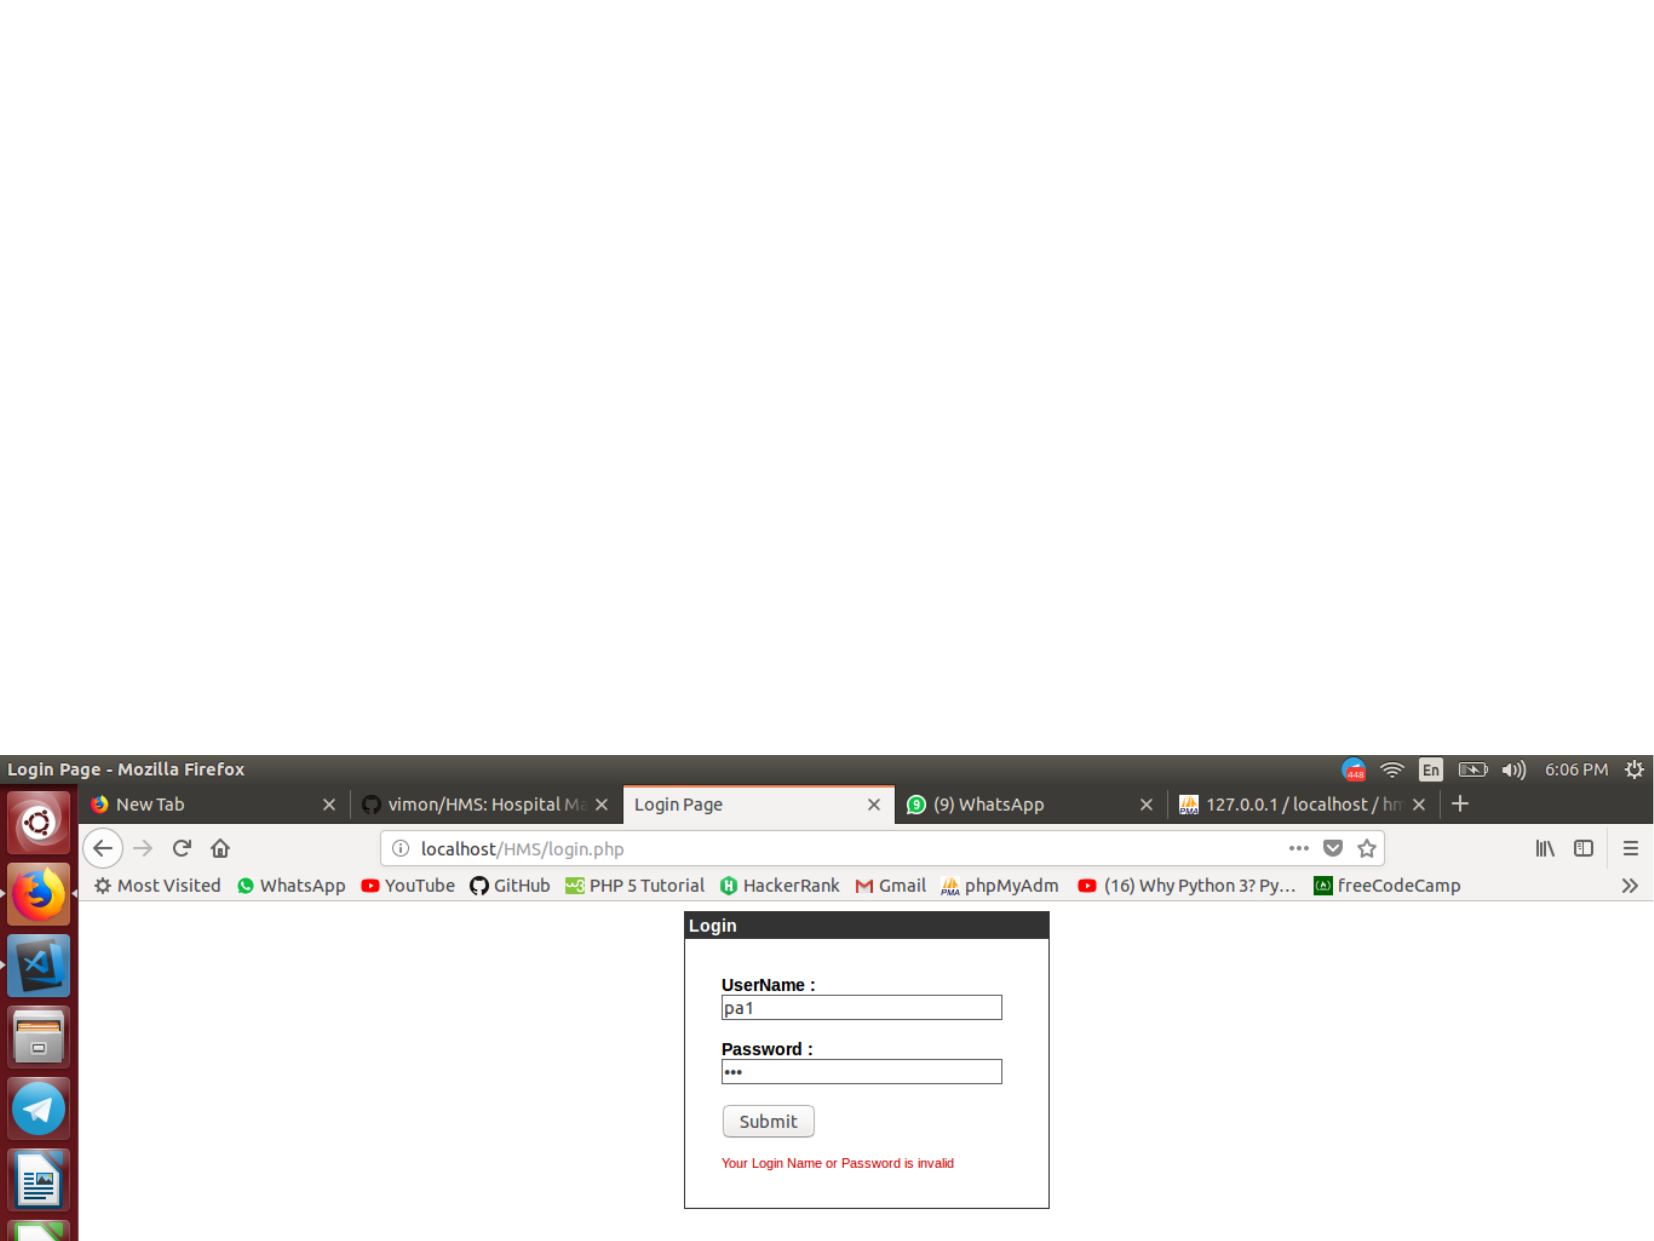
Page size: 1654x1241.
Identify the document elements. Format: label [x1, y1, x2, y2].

picture [0, 755, 1654, 1241]
